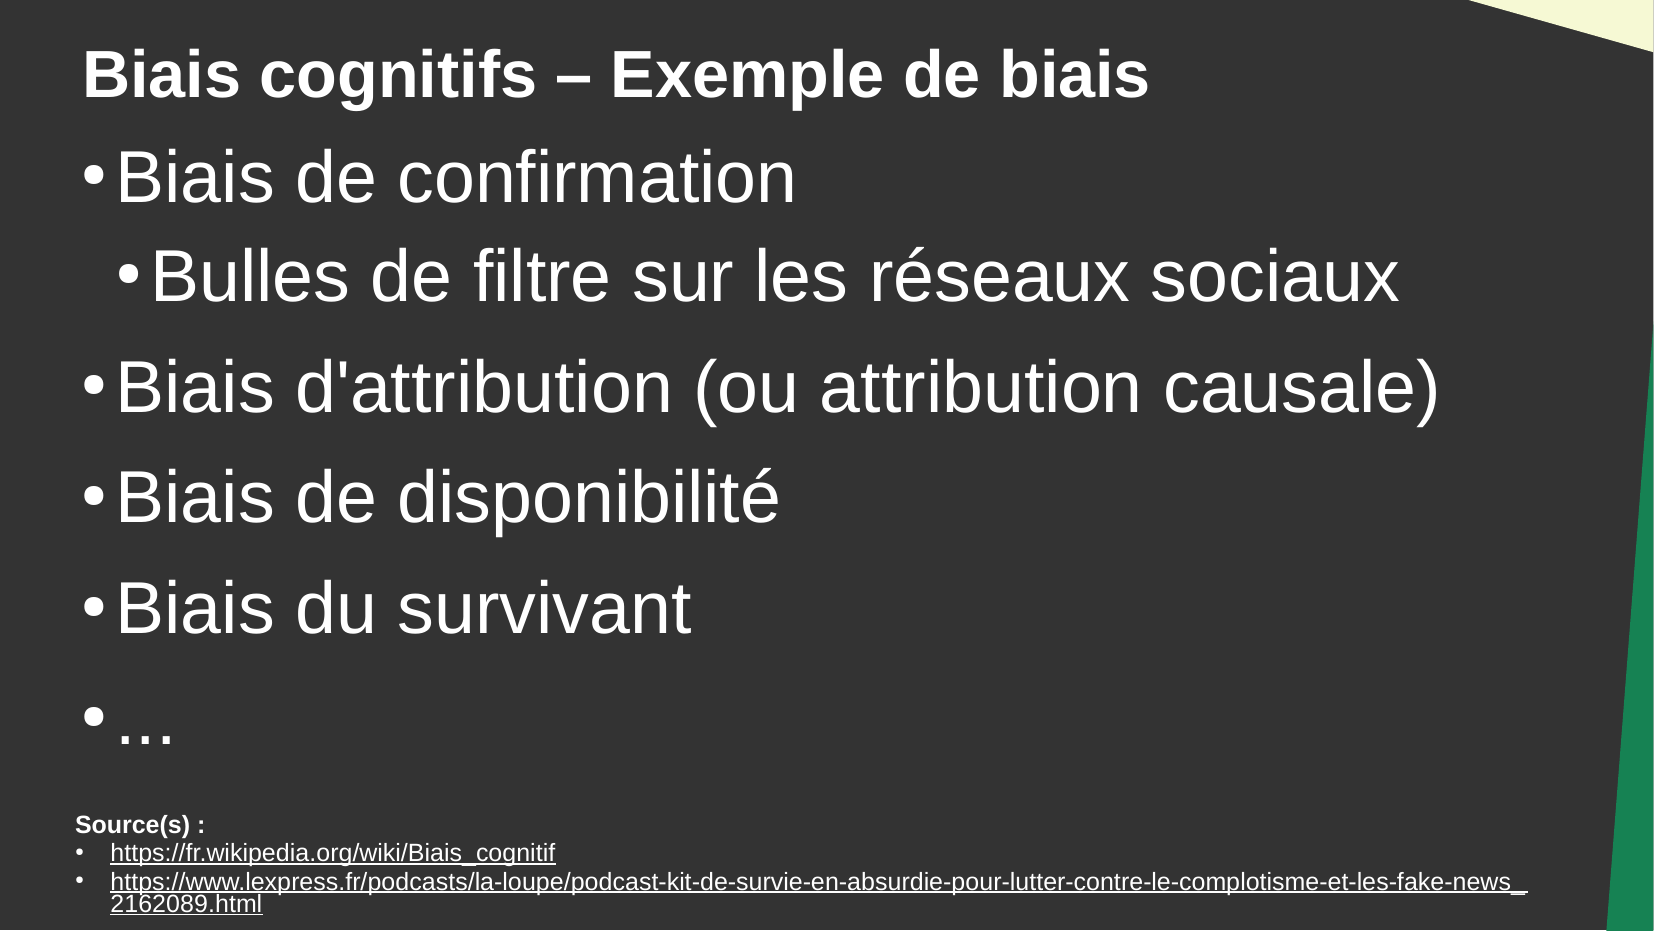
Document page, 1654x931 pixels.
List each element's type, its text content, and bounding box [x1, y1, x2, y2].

text_box [1468, 0, 1654, 53]
text_box [1606, 314, 1654, 931]
title Biais cognitifs – Exemple de biais [82, 37, 1571, 122]
text_box Source(s) : https://fr.wikipedia.org/wiki/Biais_cognitif https://www.lexpress.fr/podcasts/la-loupe/podcast-kit-de-survie-en-absurdie-pour-lutter-contre-le-complotisme-et-les-fake-news_2162089.html [60, 803, 1546, 931]
list Biais de confirmation Bulles de filtre sur les réseaux sociaux Biais d'attribution (ou attribution causale) Biais de disponibilité Biais du survivant ... [80, 135, 1560, 762]
